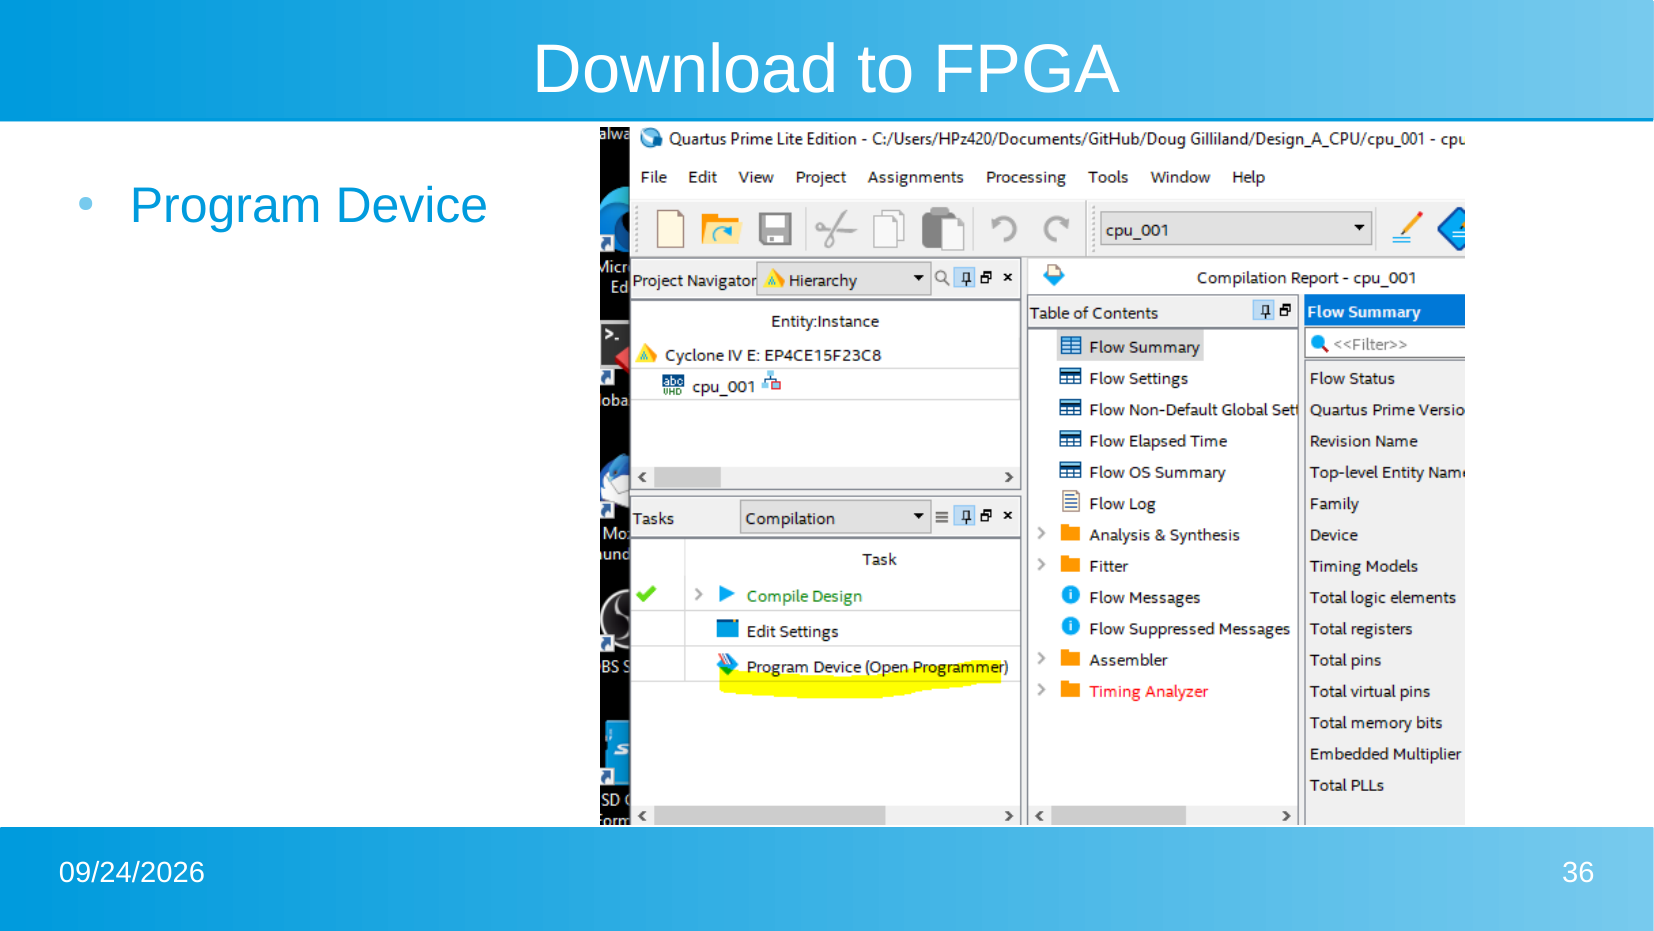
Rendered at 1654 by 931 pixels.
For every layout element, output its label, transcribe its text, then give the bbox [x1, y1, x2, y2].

list Program Device [59, 177, 600, 768]
picture [600, 127, 1465, 826]
title Download to FPGA [59, 29, 1595, 108]
